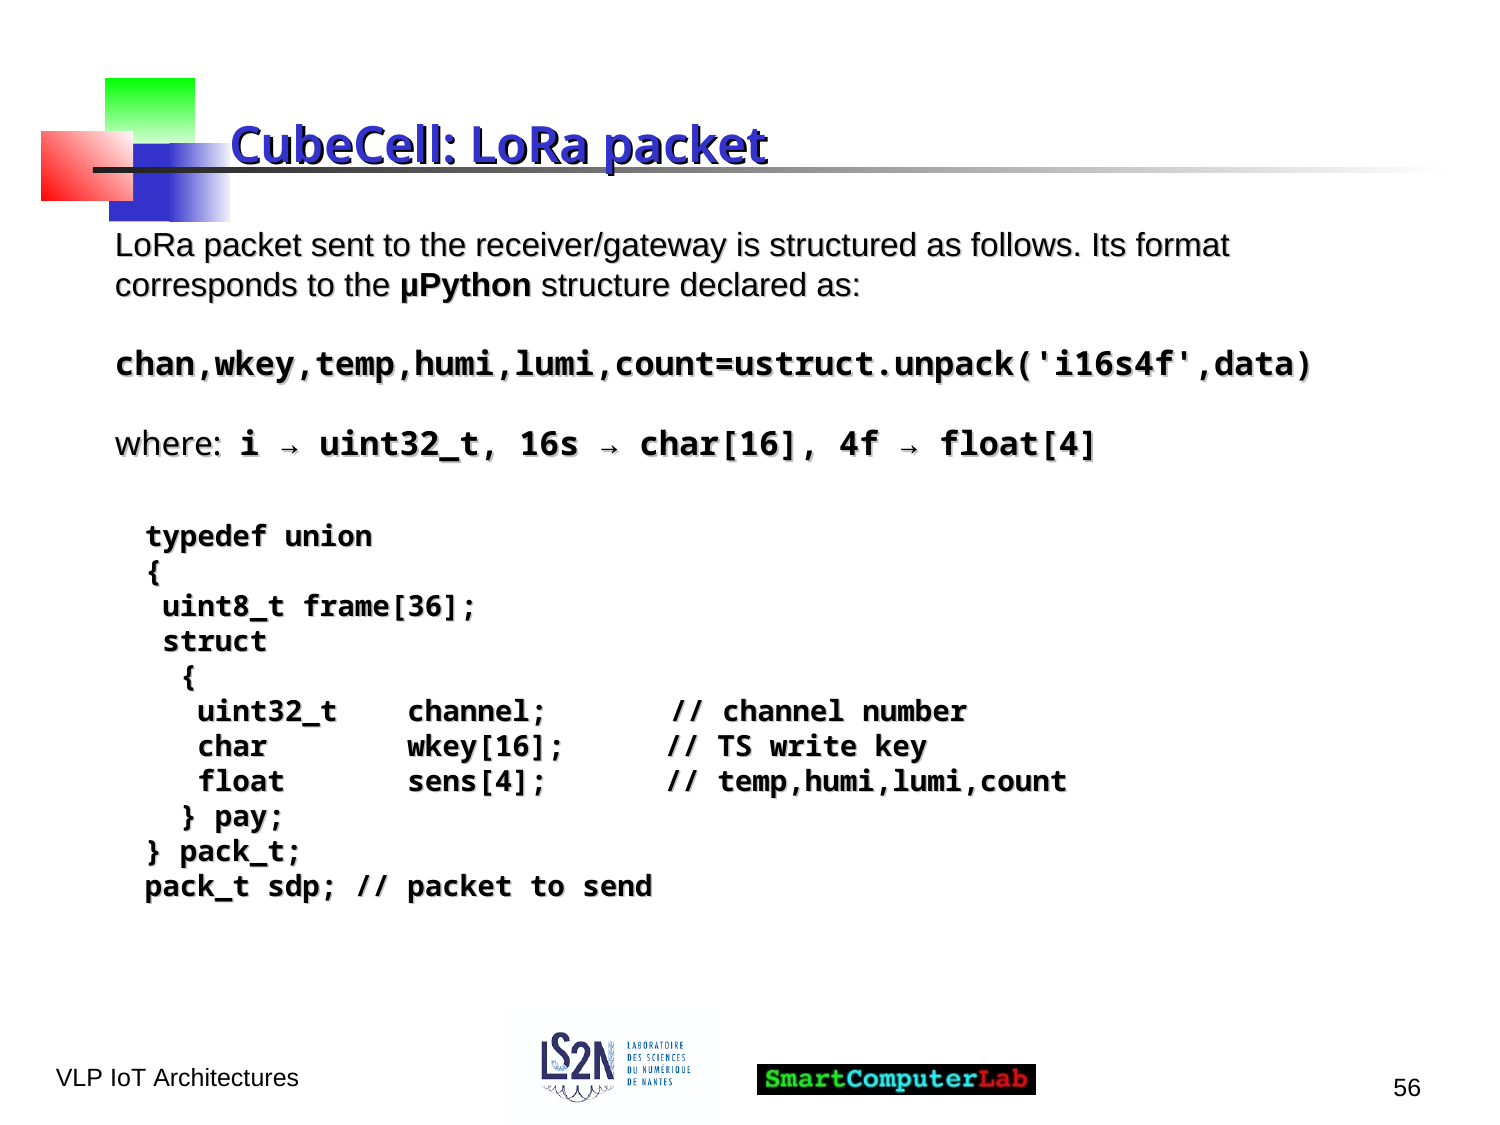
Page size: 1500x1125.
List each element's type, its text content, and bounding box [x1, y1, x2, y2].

picture [510, 1009, 721, 1125]
picture [757, 1064, 1036, 1095]
title CubeCell: LoRa packet [110, 104, 886, 180]
text_box typedef union { uint8_t frame[36]; struct { uint32_t channel; // channel number char wkey[16]; // TS write key float sens[4]; // temp,humi,lumi,count } pay; } pack_t; pack_t sdp; // packet to send [130, 479, 1421, 991]
text_box LoRa packet sent to the receiver/gateway is structured as follows. Its format corresponds to the µPython structure declared as: chan,wkey,temp,humi,lumi,count=ustruct.unpack('i16s4f',data) where: i → uint32_t, 16s → char[16], 4f → float[4] [100, 215, 1381, 500]
